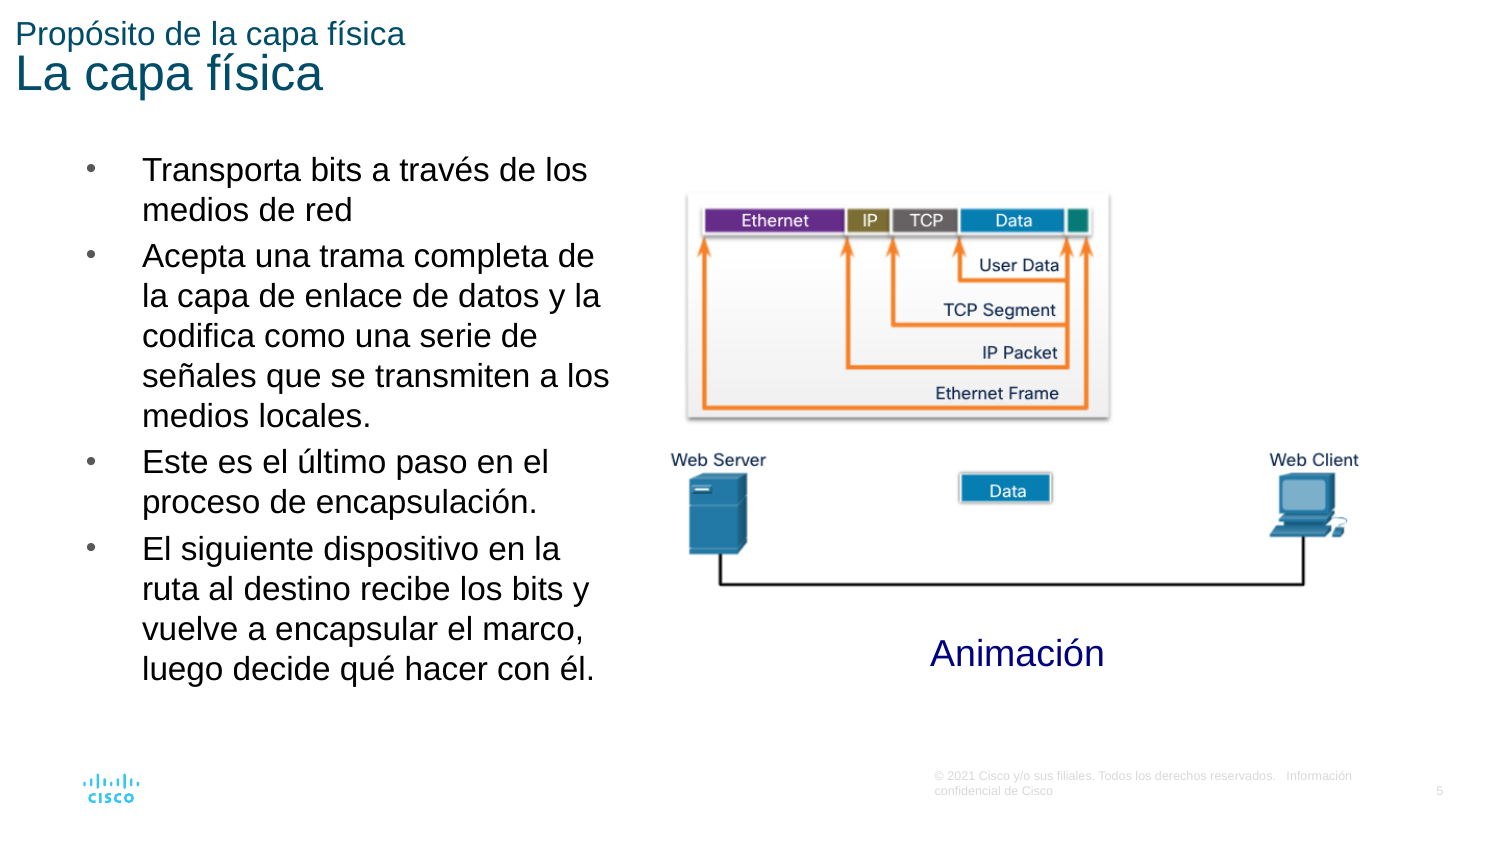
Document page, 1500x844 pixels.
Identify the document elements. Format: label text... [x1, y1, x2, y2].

title Propósito de la capa física La capa física [0, 0, 1369, 121]
list Transporta bits a través de los medios de red Acepta una trama completa de la capa de enlace de datos y la codifica como una serie de señales que se transmiten a los medios locales. Este es el último paso en el proceso de encapsulación. El siguiente dispositivo en la ruta al destino recibe los bits y vuelve a encapsular el marco, luego decide qué hacer con él. [70, 140, 629, 719]
text_box Animación [915, 625, 1120, 682]
picture [628, 165, 1400, 620]
